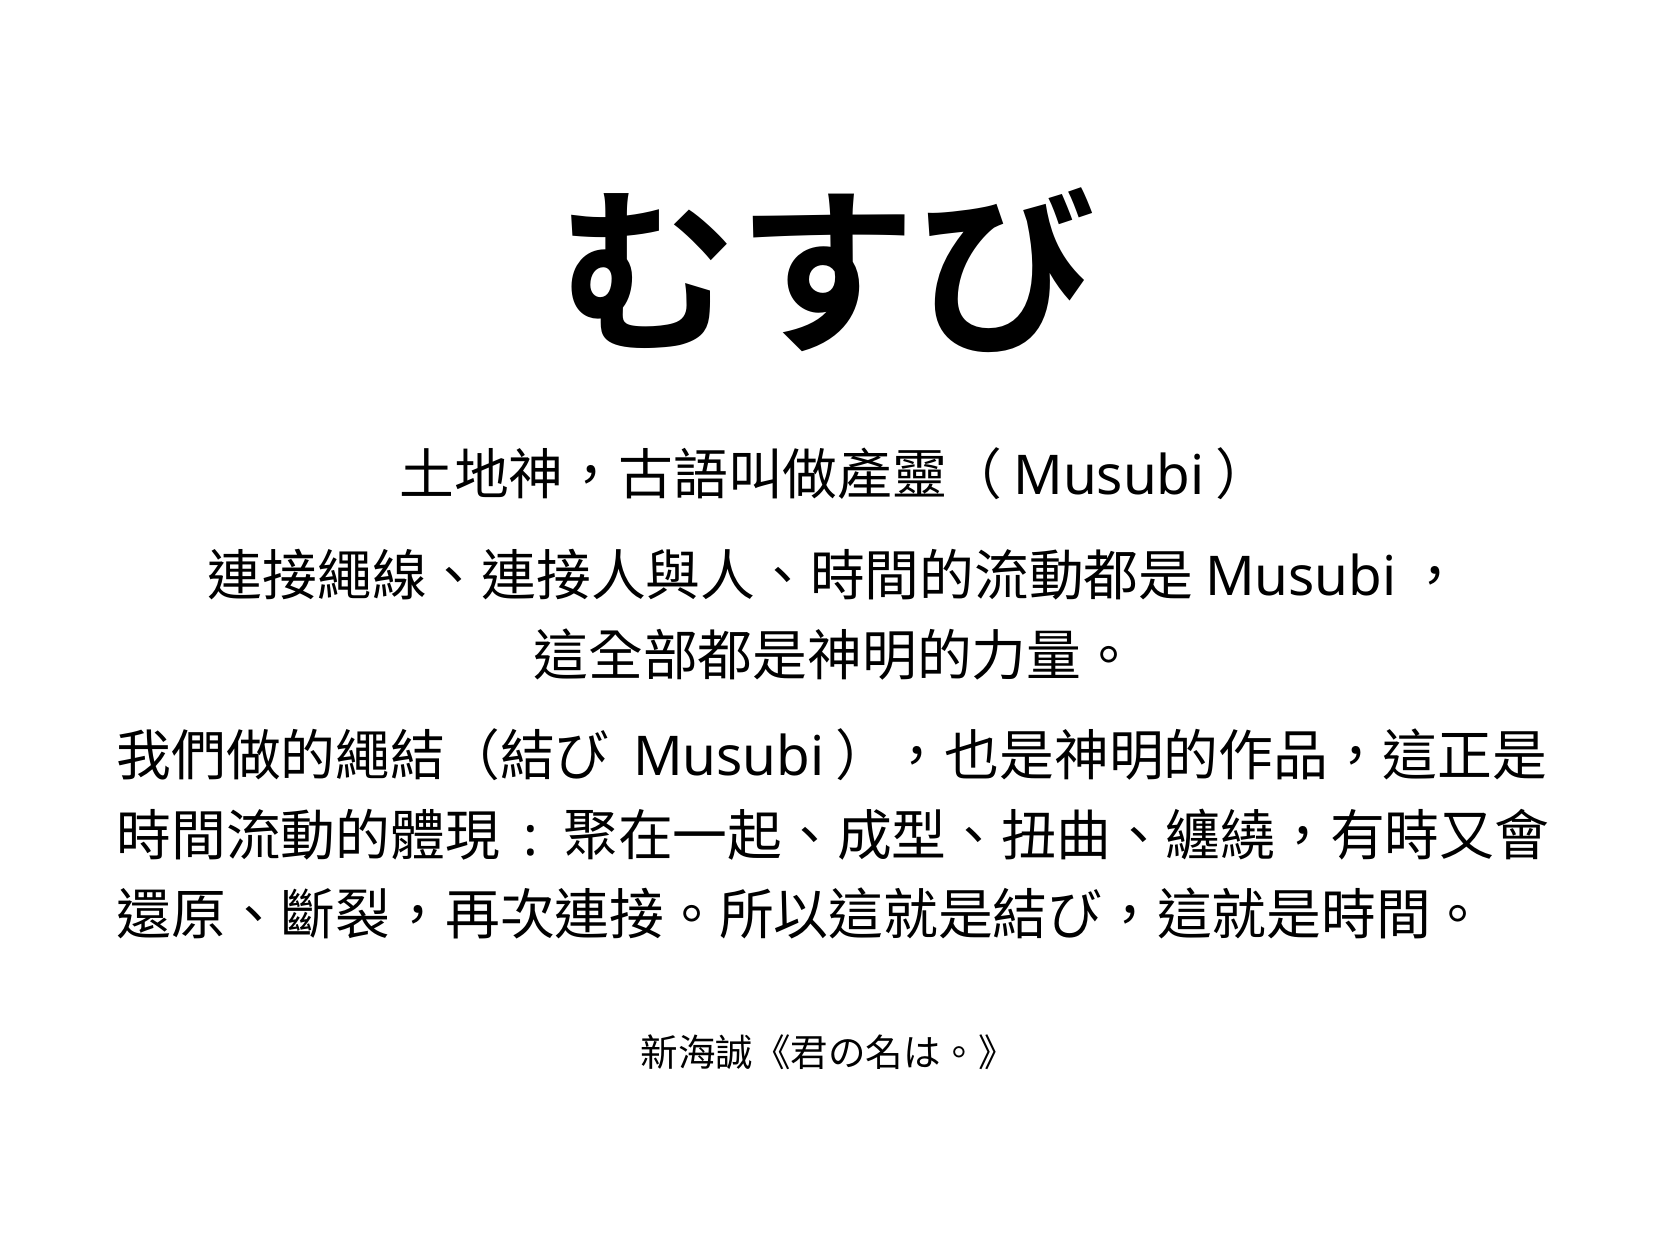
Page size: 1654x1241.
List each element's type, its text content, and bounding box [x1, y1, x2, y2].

text_box 新海誠《君の名は。》 [625, 1015, 1031, 1087]
title むすび [82, 0, 1571, 526]
list 土地神，古語叫做產靈（Musubi） 連接繩線、連接人與人、時間的流動都是Musubi， 這全部都是神明的力量。 我們做的繩結（結び Musubi），也是神明的作品，這正是時間流動的體現 : 聚在一起、成型、扭曲、纏繞，有時又會還原、斷裂，再次連接。所以這就是結び，這就是時間。 [64, 431, 1554, 987]
